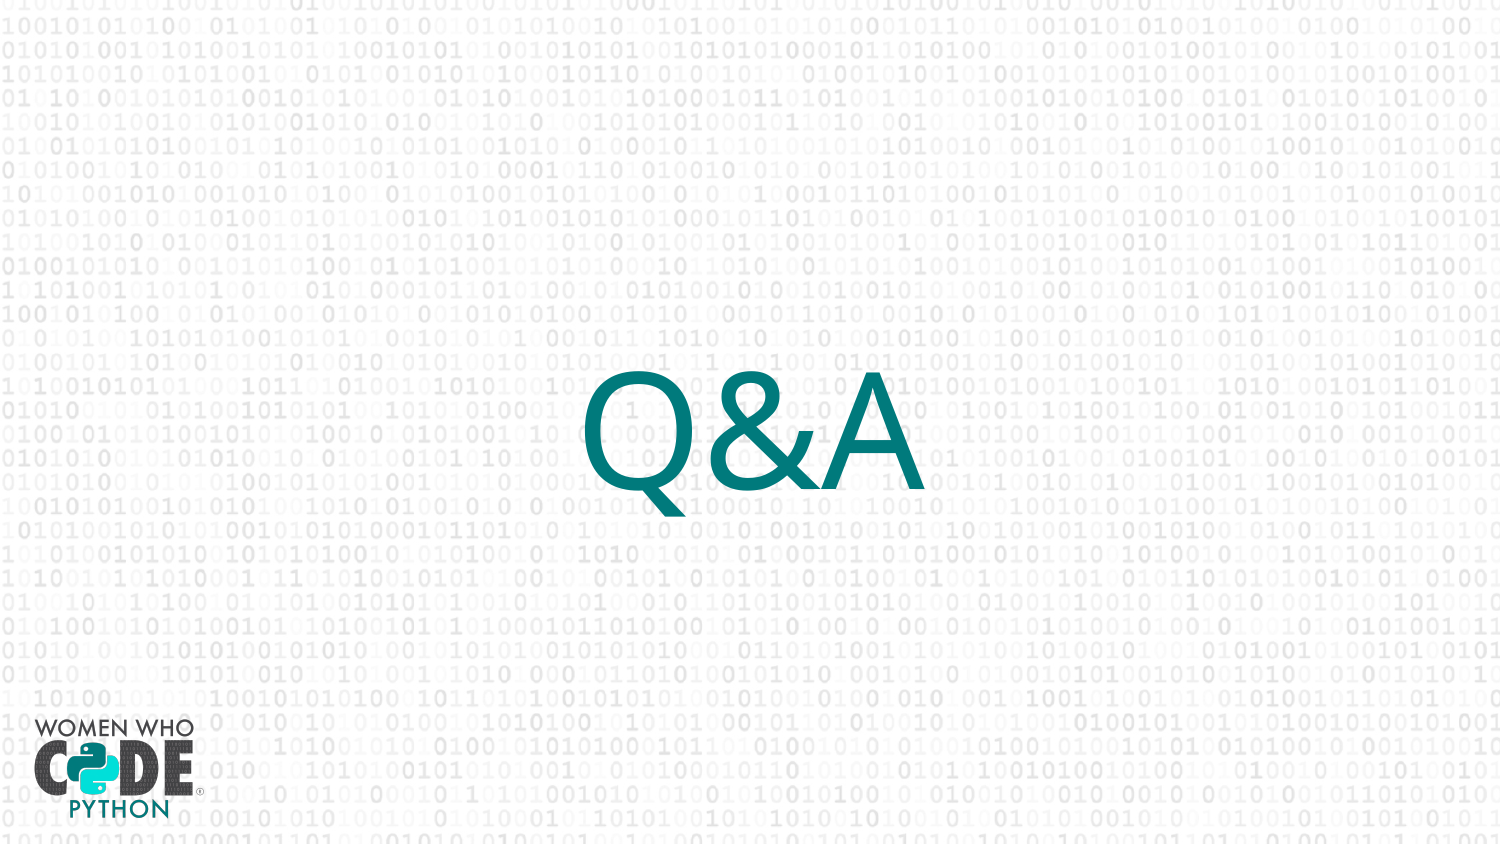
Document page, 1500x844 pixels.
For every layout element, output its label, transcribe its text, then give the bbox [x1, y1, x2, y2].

picture [0, 0, 1500, 844]
text_box Q&A [336, 311, 1164, 532]
